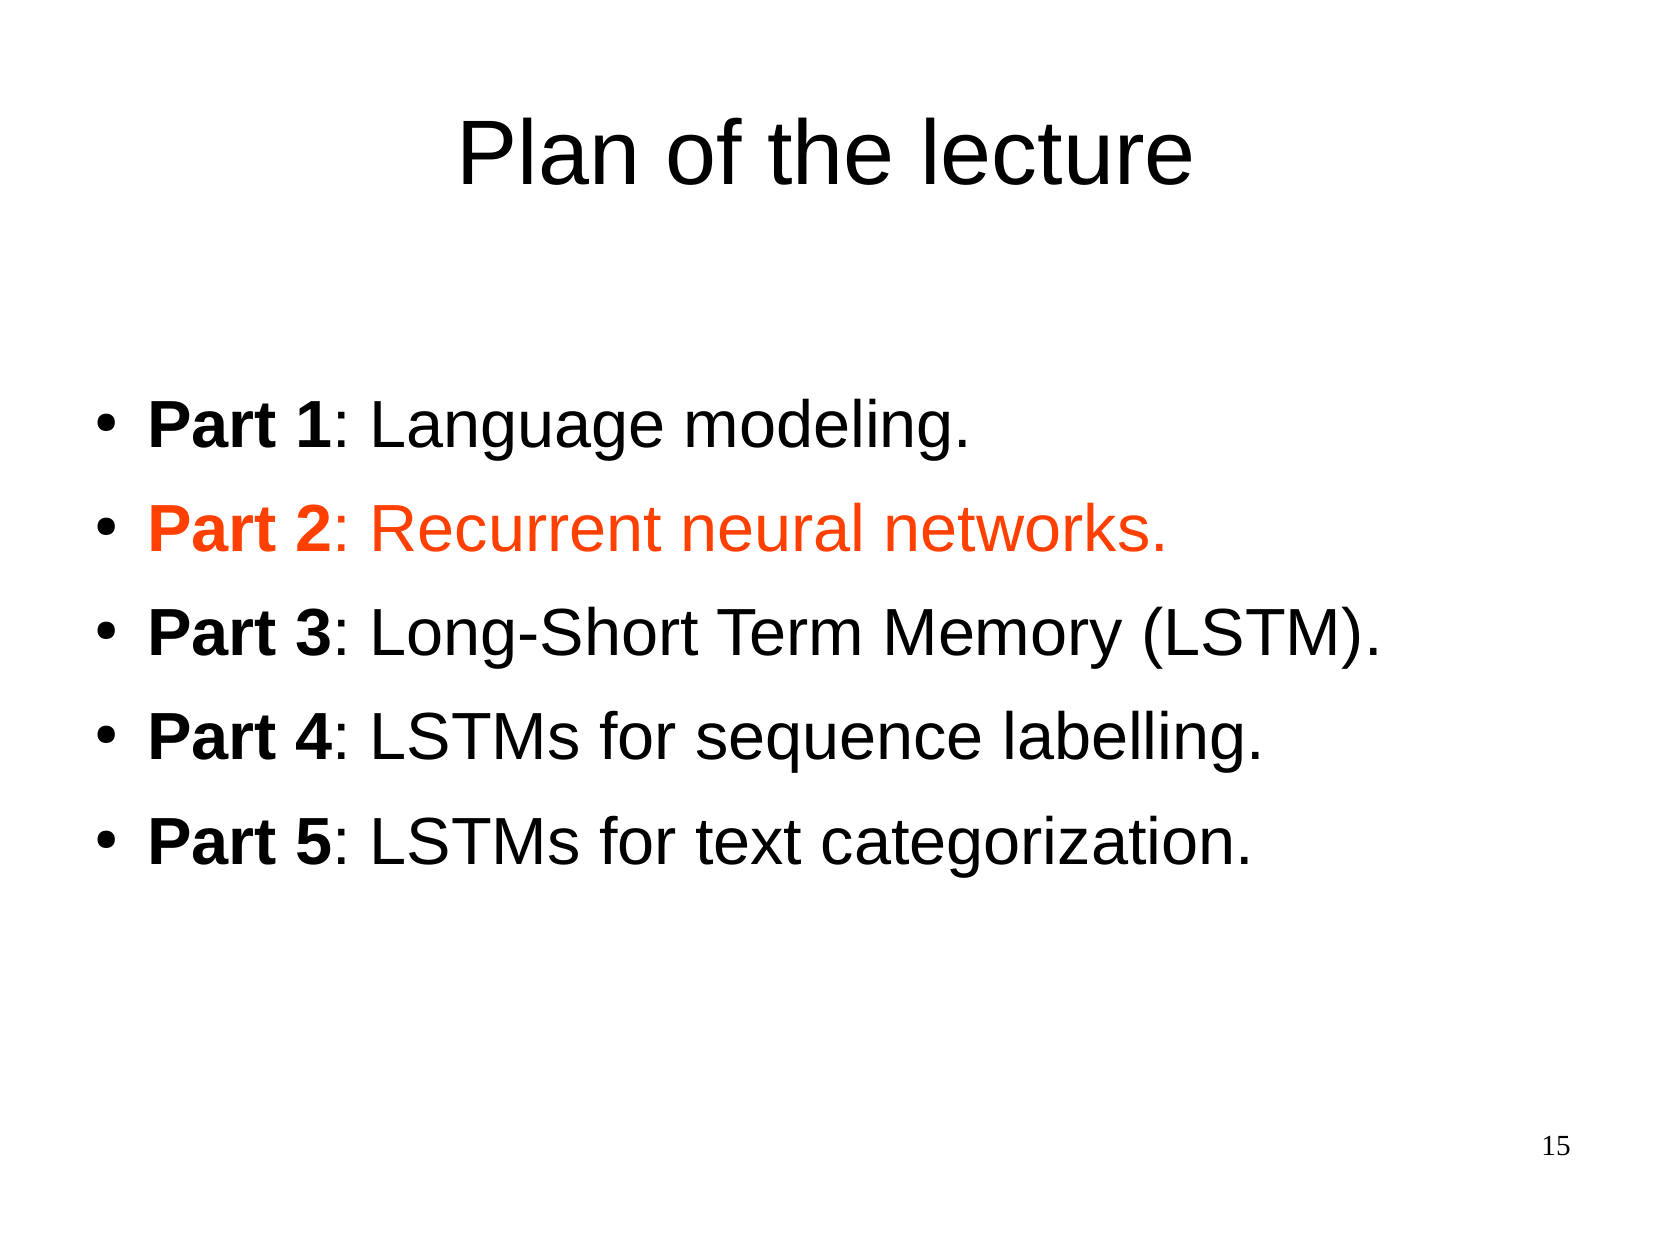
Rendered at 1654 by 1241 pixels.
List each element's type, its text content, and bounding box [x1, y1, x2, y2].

title Plan of the lecture [82, 49, 1571, 257]
list Part 1: Language modeling. Part 2: Recurrent neural networks. Part 3: Long-Short Term Memory (LSTM). Part 4: LSTMs for sequence labelling. Part 5: LSTMs for text categorization. [76, 272, 1565, 993]
